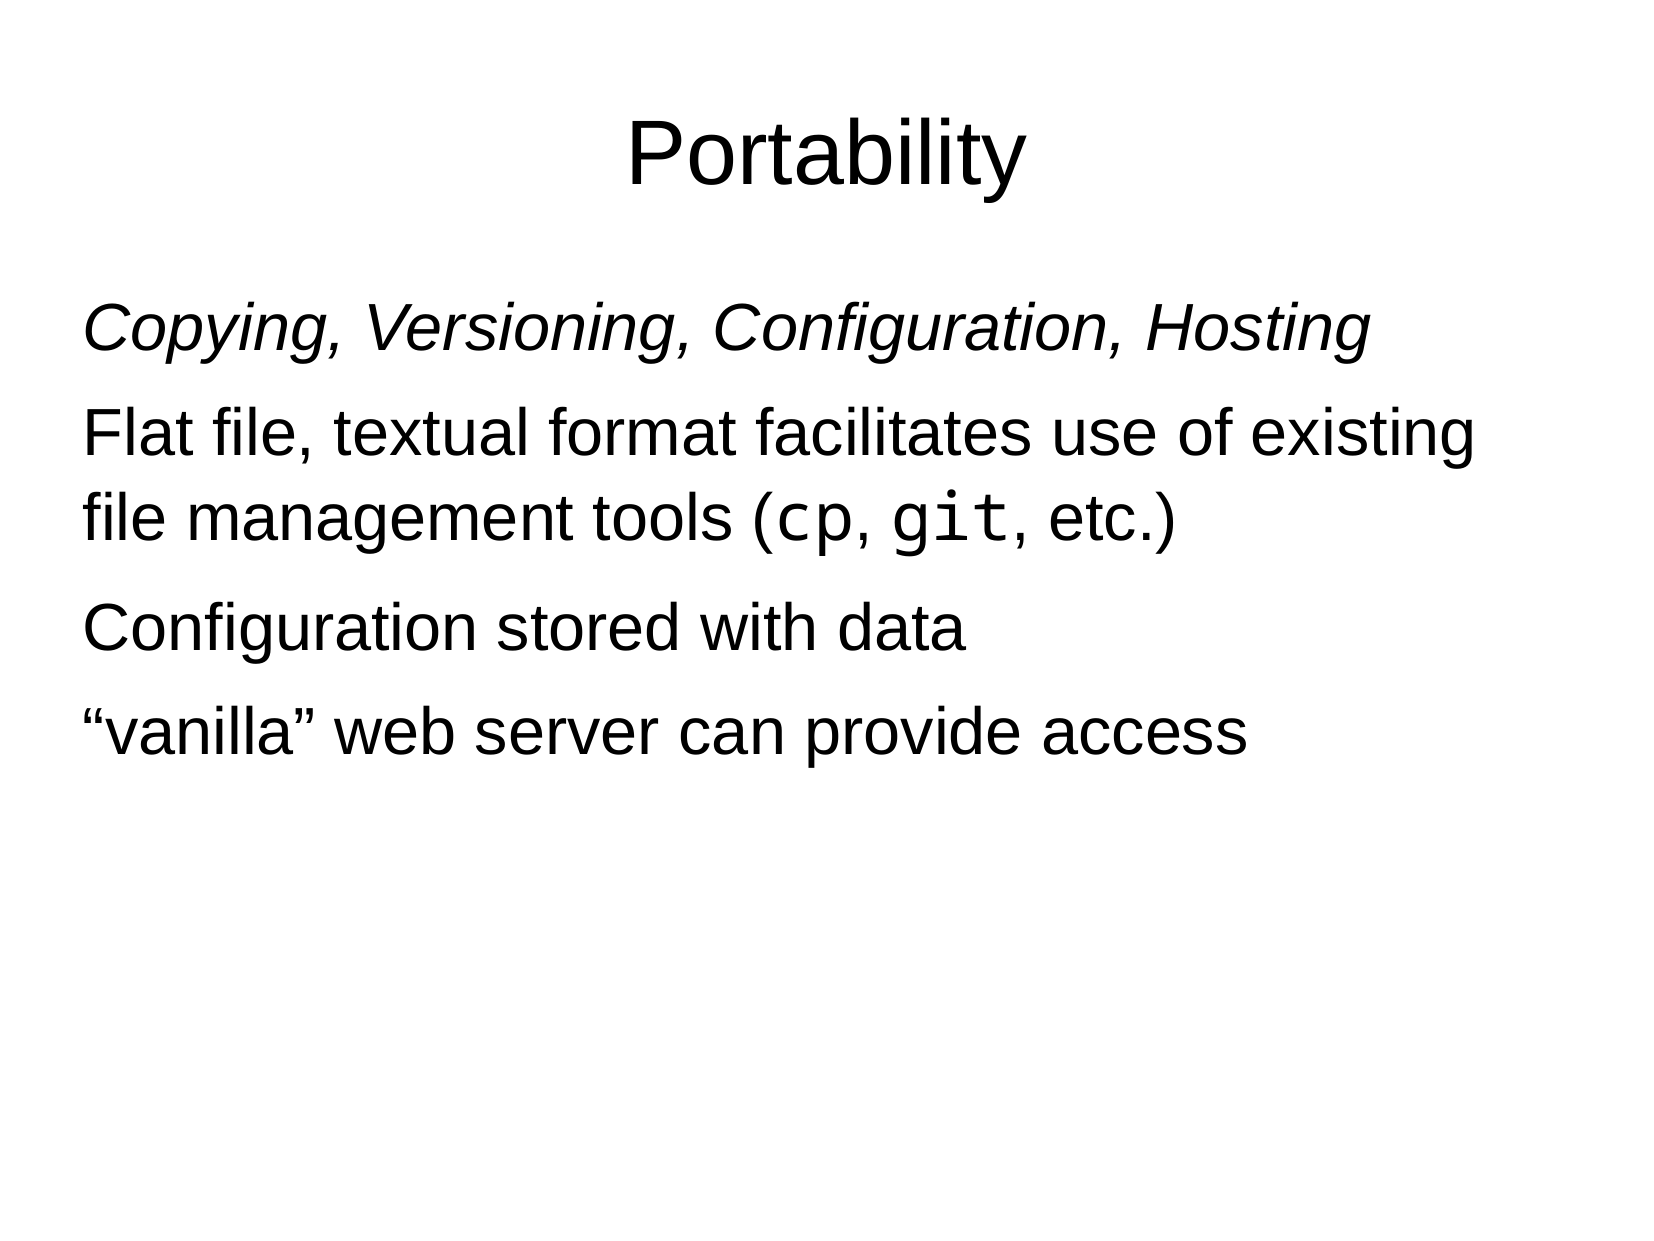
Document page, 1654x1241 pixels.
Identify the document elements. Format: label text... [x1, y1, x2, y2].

list Copying, Versioning, Configuration, Hosting Flat file, textual format facilitates use of existing file management tools (cp, git, etc.) Configuration stored with data “vanilla” web server can provide access [82, 290, 1571, 1010]
title Portability [82, 49, 1571, 257]
